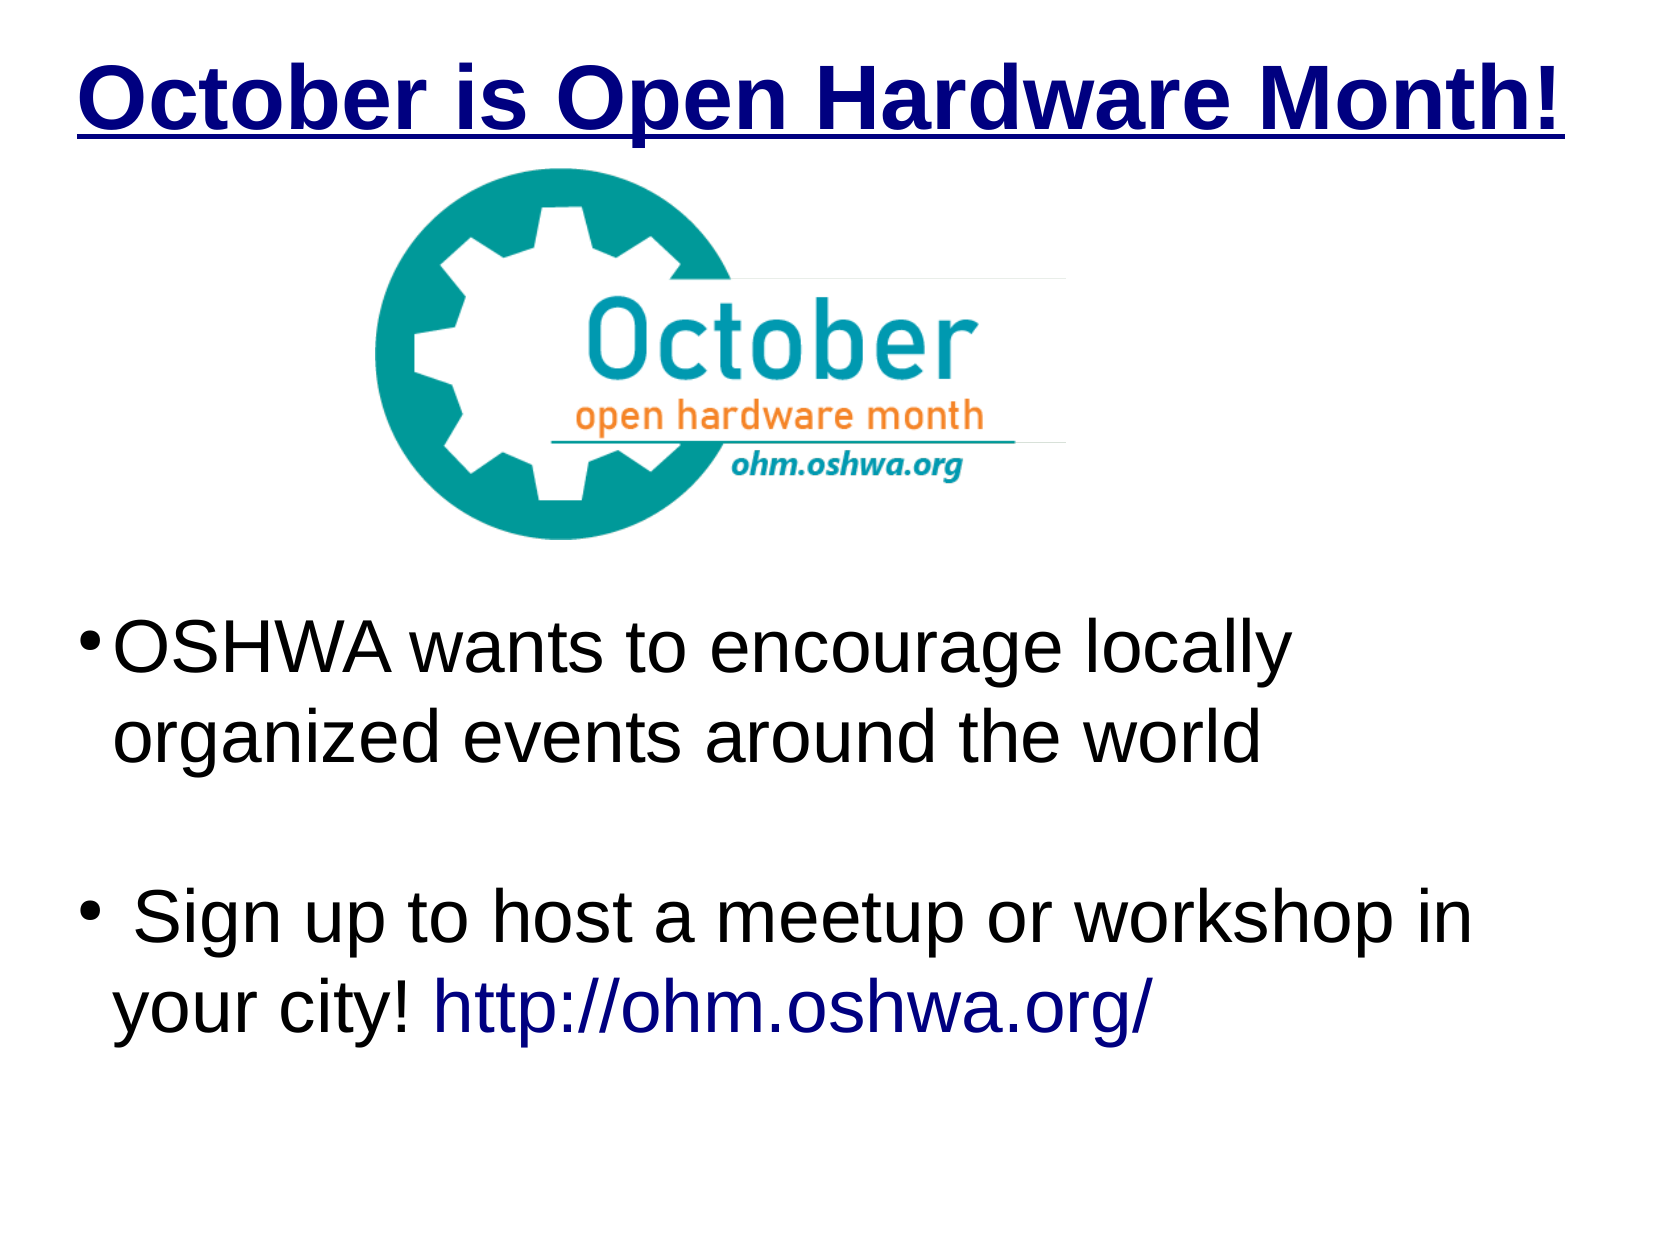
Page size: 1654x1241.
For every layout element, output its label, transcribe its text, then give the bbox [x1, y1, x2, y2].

text_box October is Open Hardware Month! OSHWA wants to encourage locally organized events around the world Sign up to host a meetup or workshop in your city! http://ohm.oshwa.org/ [76, 235, 1565, 851]
picture [375, 168, 1066, 541]
